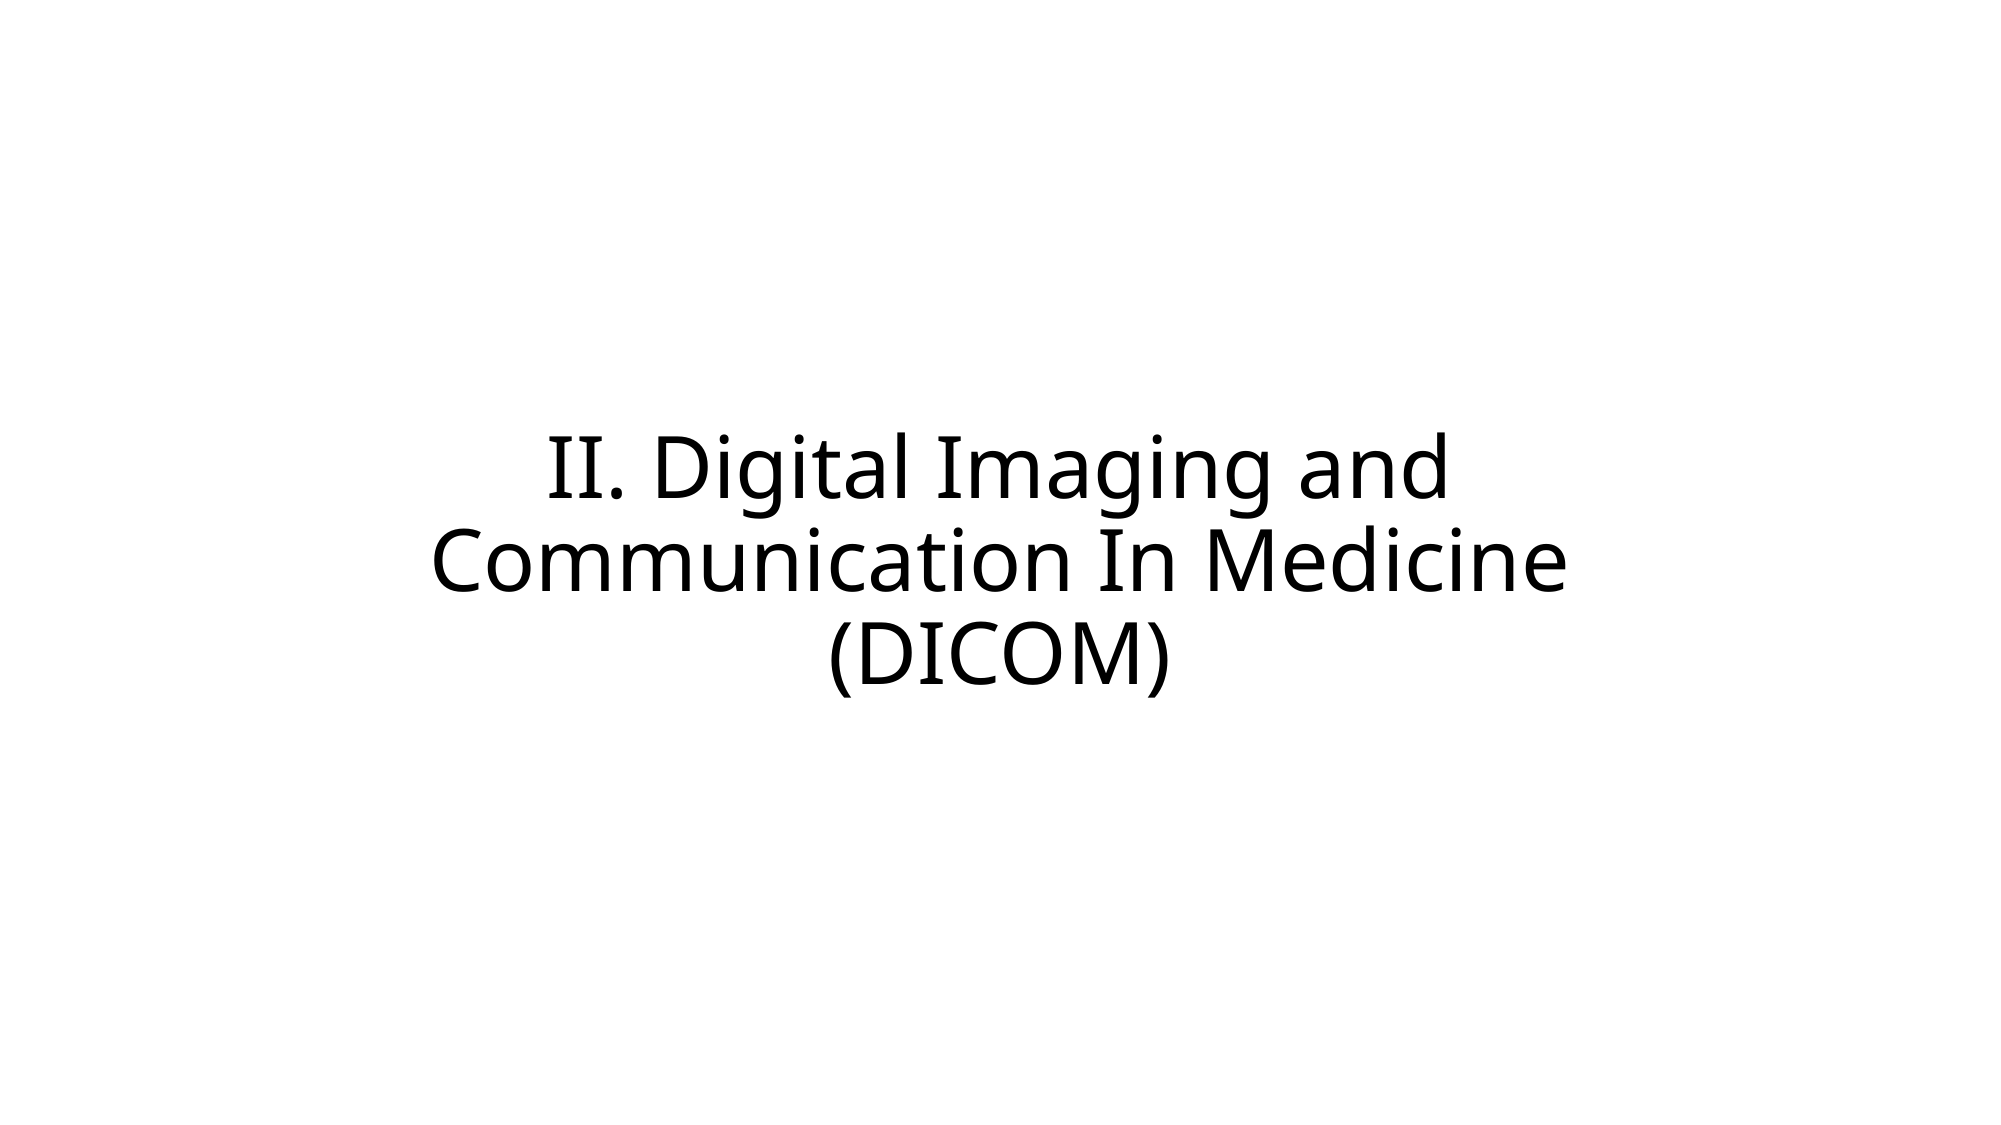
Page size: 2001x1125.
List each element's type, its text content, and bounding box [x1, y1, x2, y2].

title II. Digital Imaging and Communication In Medicine (DICOM) [249, 414, 1750, 711]
